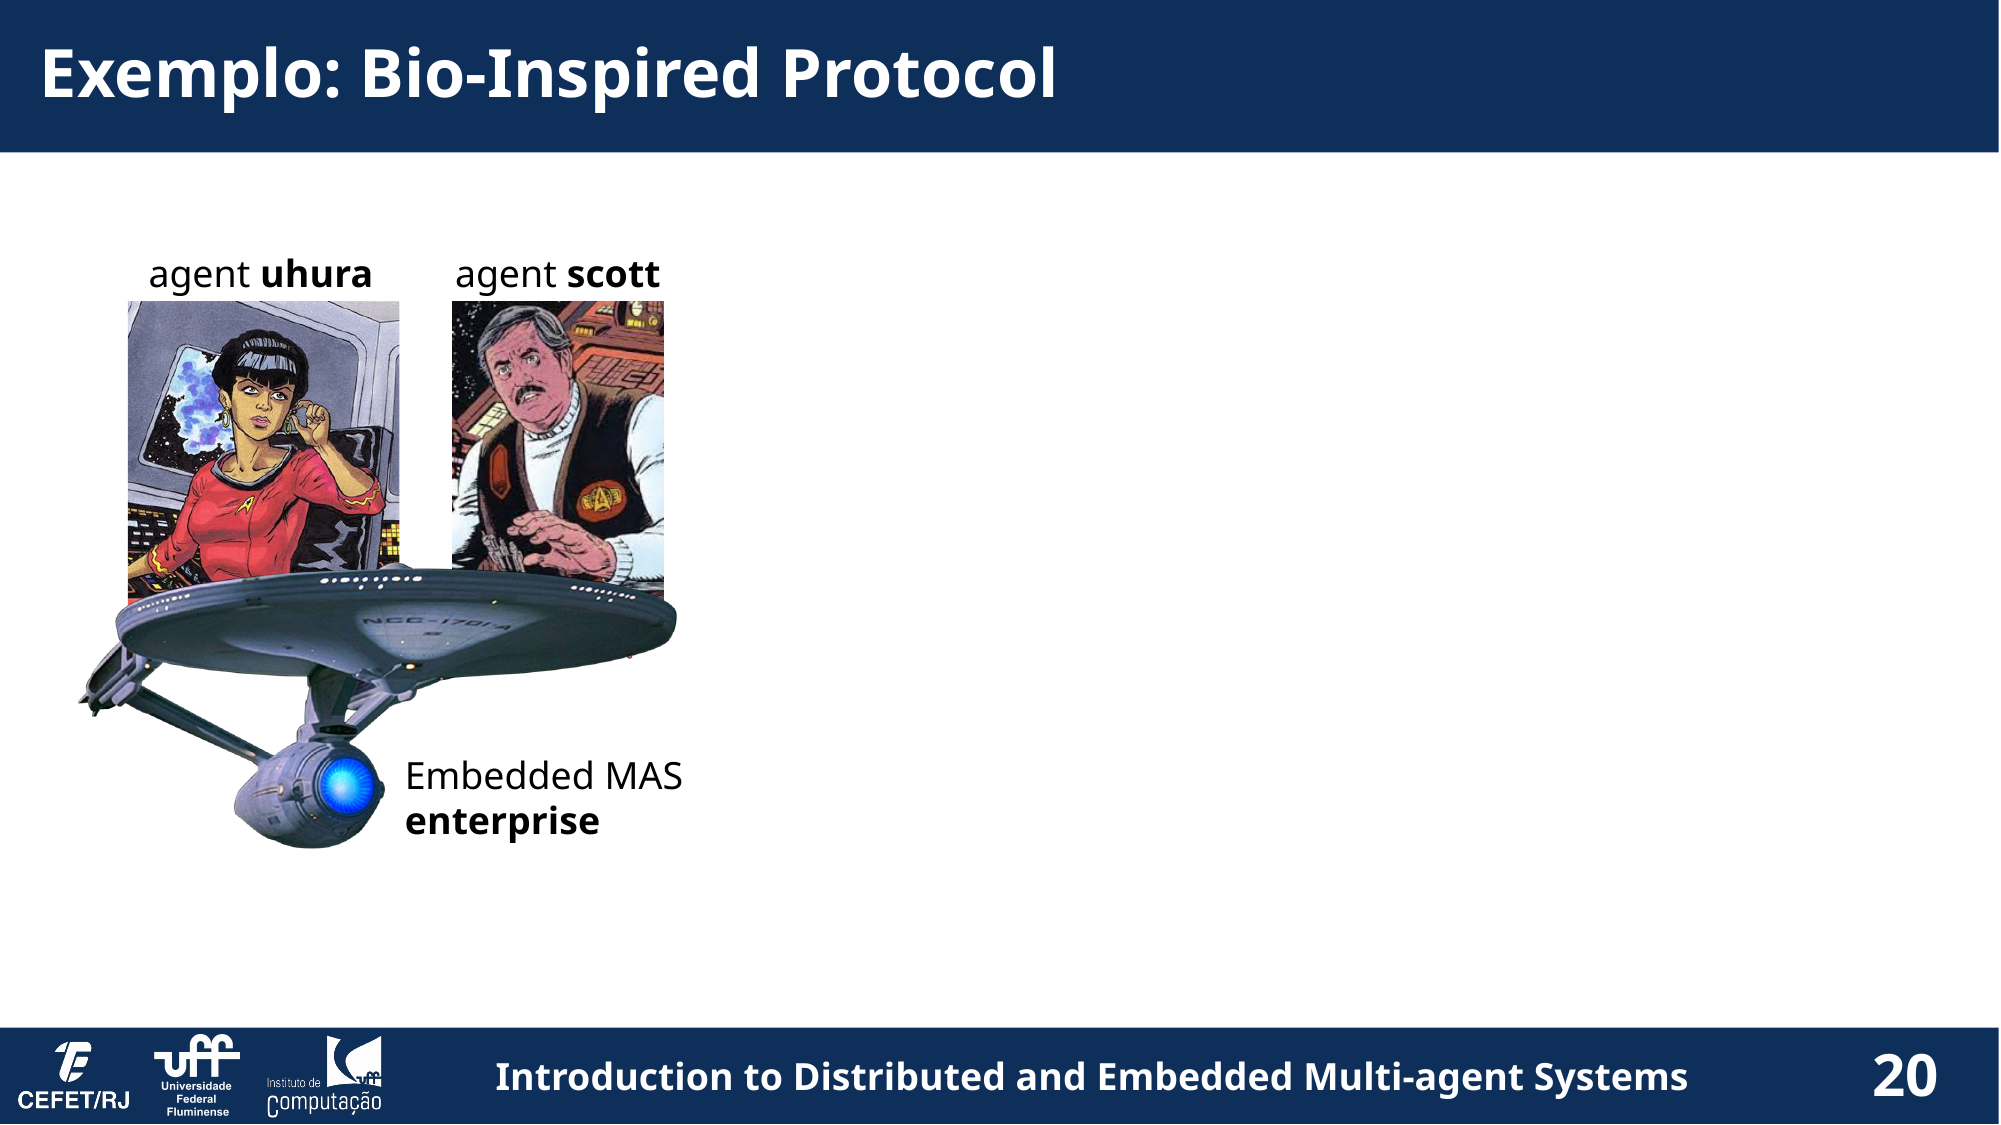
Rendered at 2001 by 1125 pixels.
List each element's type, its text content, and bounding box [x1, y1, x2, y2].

text_box agent scott [440, 242, 702, 303]
picture [153, 1033, 241, 1121]
text_box agent uhura [133, 242, 436, 303]
text_box Exemplo: Bio-Inspired Protocol [25, 23, 1999, 119]
picture [18, 1021, 129, 1125]
picture [265, 1033, 383, 1118]
text_box Embedded MAS enterprise [390, 745, 728, 850]
picture [77, 301, 677, 849]
